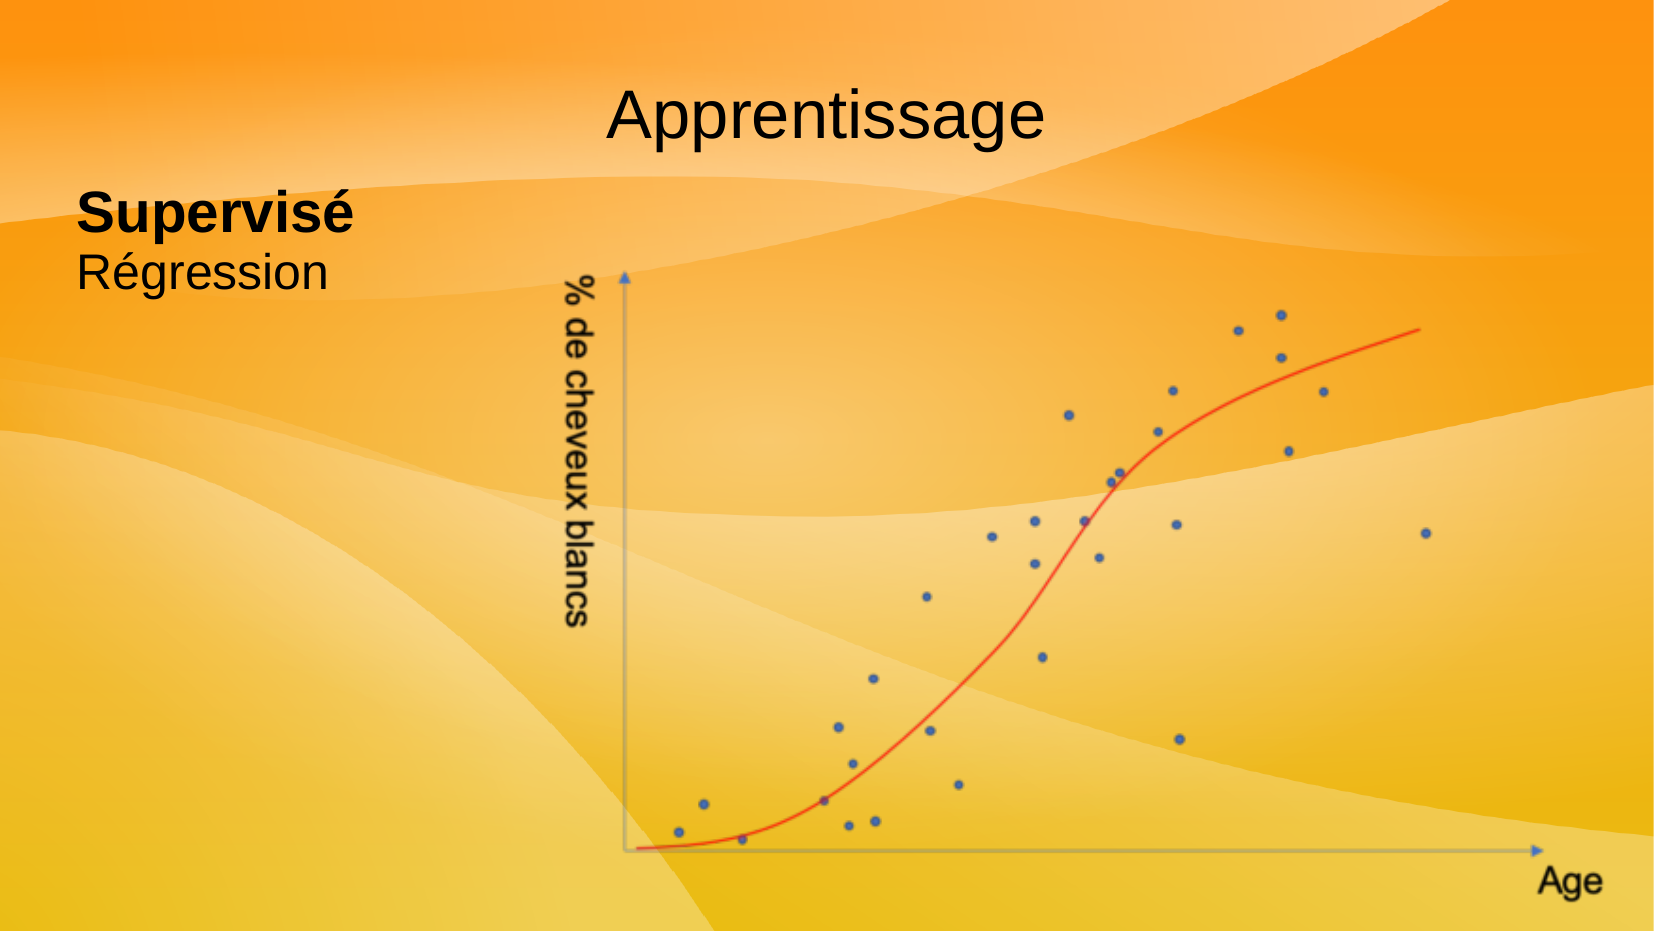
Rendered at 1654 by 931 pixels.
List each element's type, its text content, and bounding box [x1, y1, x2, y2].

subtitle Supervisé Régression [76, 179, 1565, 928]
picture [0, 0, 1654, 931]
title Apprentissage [82, 37, 1571, 193]
